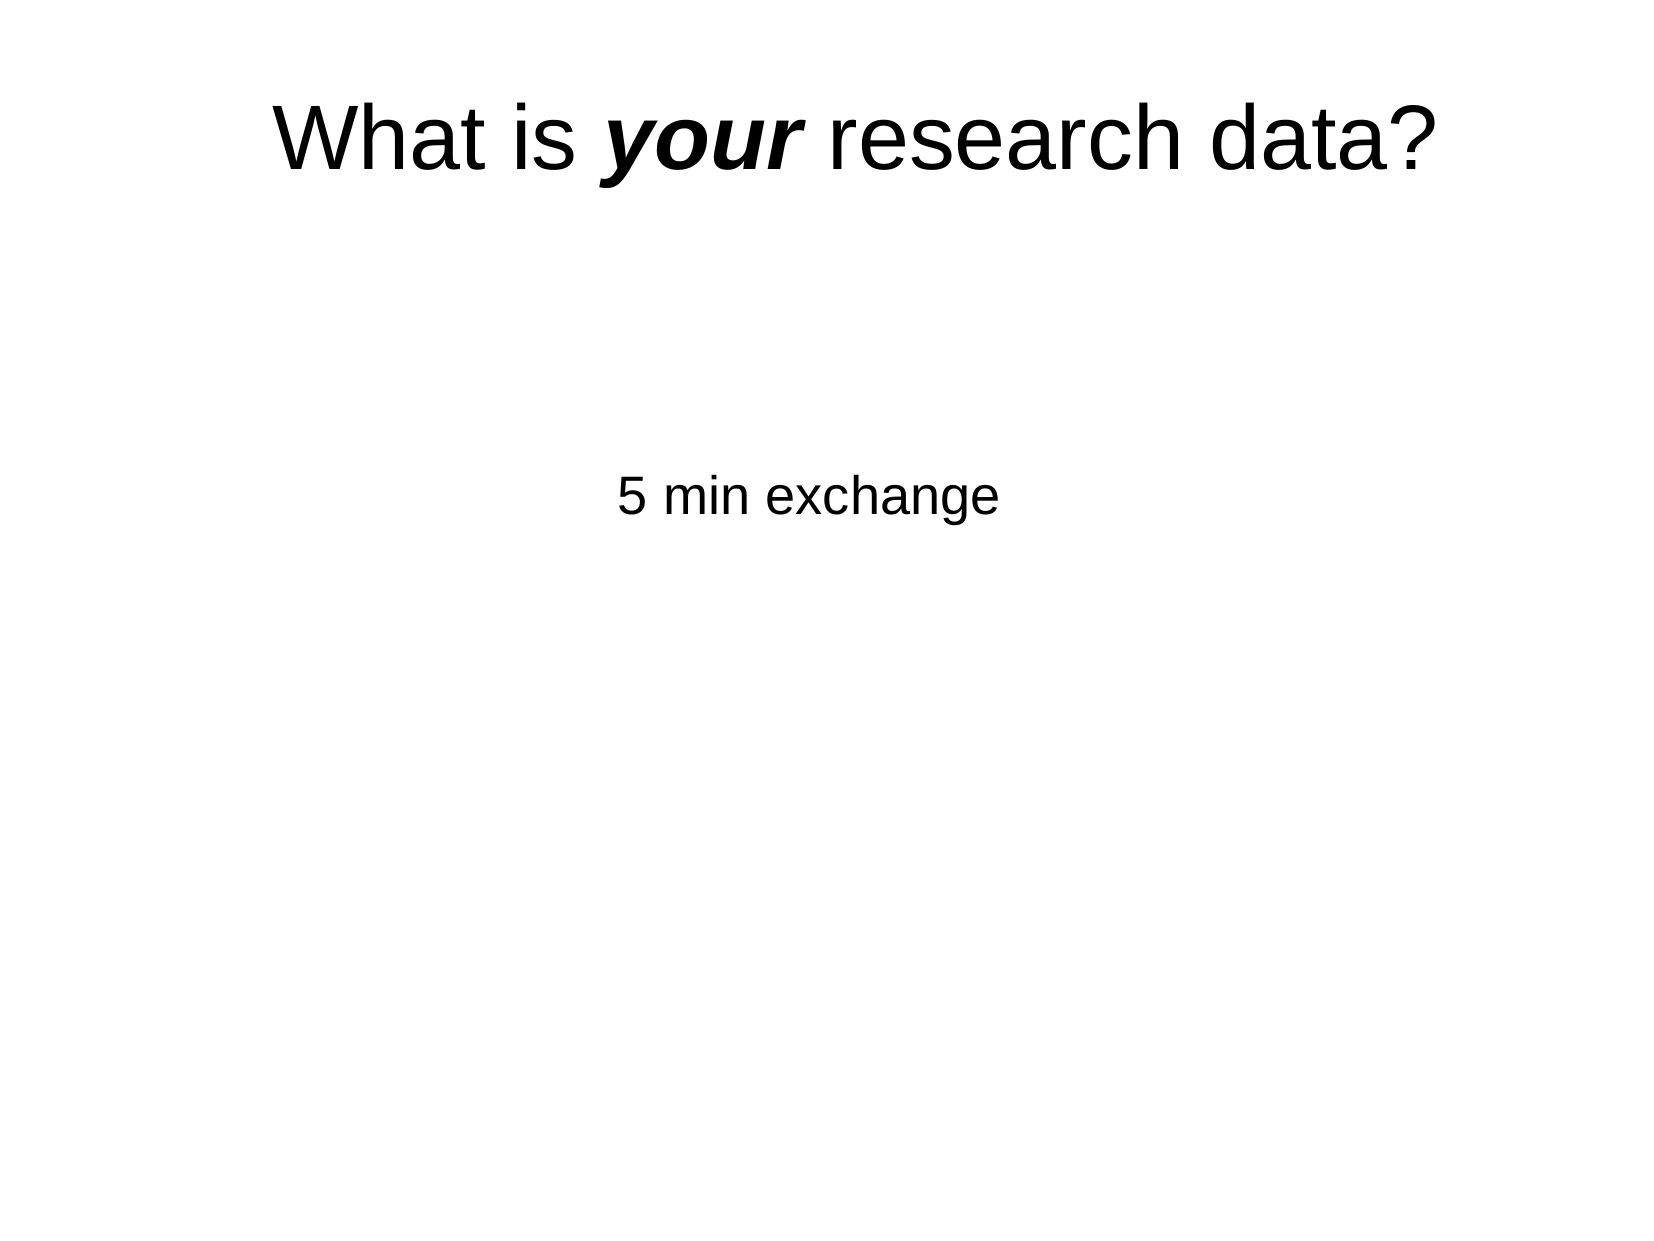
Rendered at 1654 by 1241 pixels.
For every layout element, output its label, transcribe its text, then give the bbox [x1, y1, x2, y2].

text_box 5 min exchange [465, 435, 1155, 557]
title What is your research data? [229, 60, 1483, 216]
